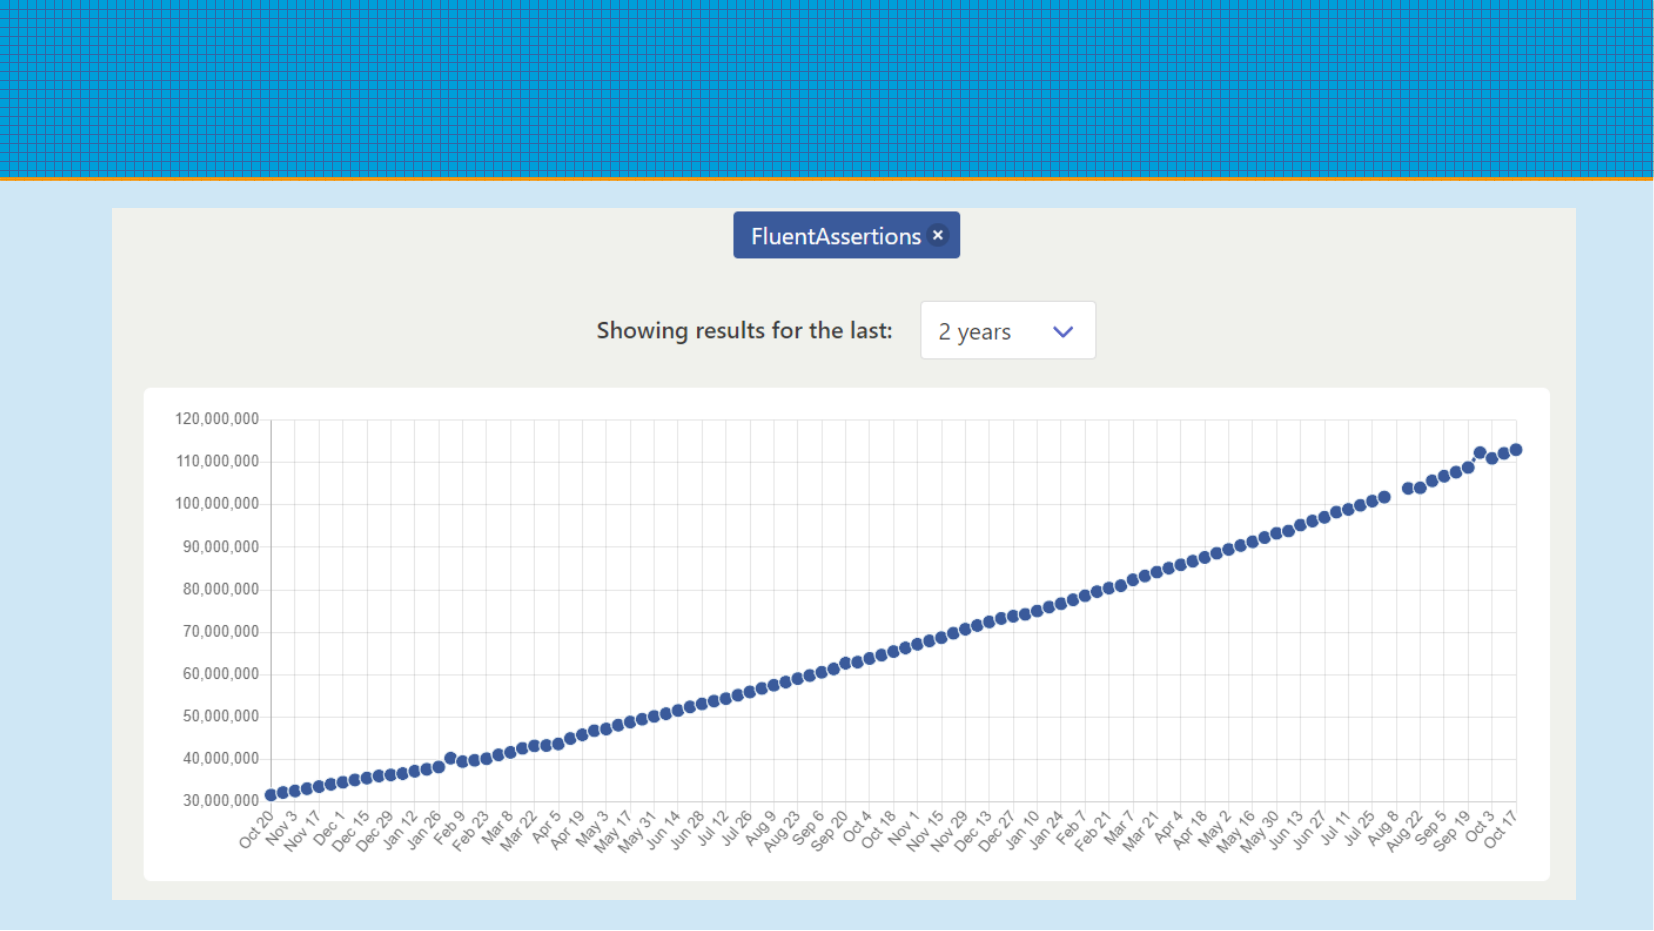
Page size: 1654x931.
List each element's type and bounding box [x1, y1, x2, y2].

picture [112, 208, 1576, 901]
